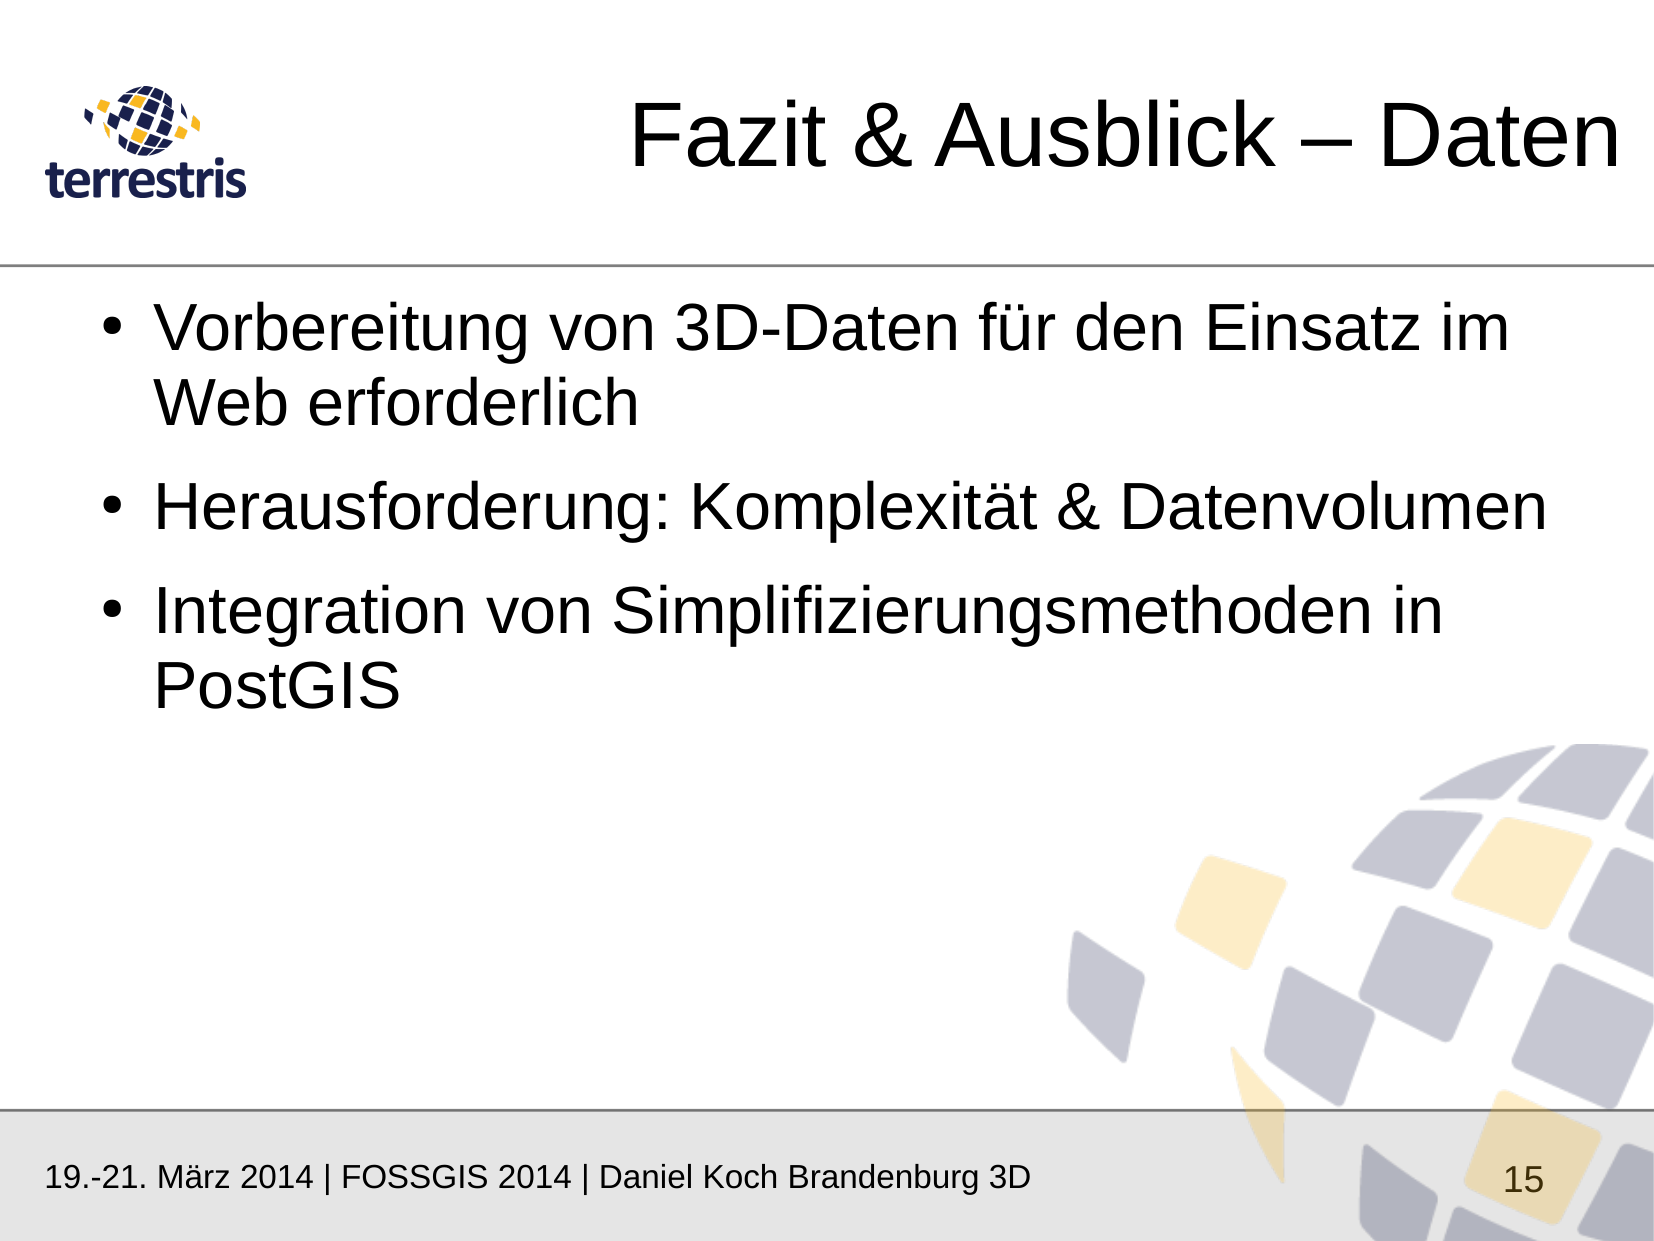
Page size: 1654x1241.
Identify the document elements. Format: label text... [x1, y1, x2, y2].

picture [45, 86, 246, 198]
list Vorbereitung von 3D-Daten für den Einsatz im Web erforderlich Herausforderung: Komplexität & Datenvolumen Integration von Simplifizierungsmethoden in PostGIS [82, 290, 1571, 1010]
picture [1037, 744, 1654, 1241]
title Fazit & Ausblick – Daten [295, 31, 1624, 239]
